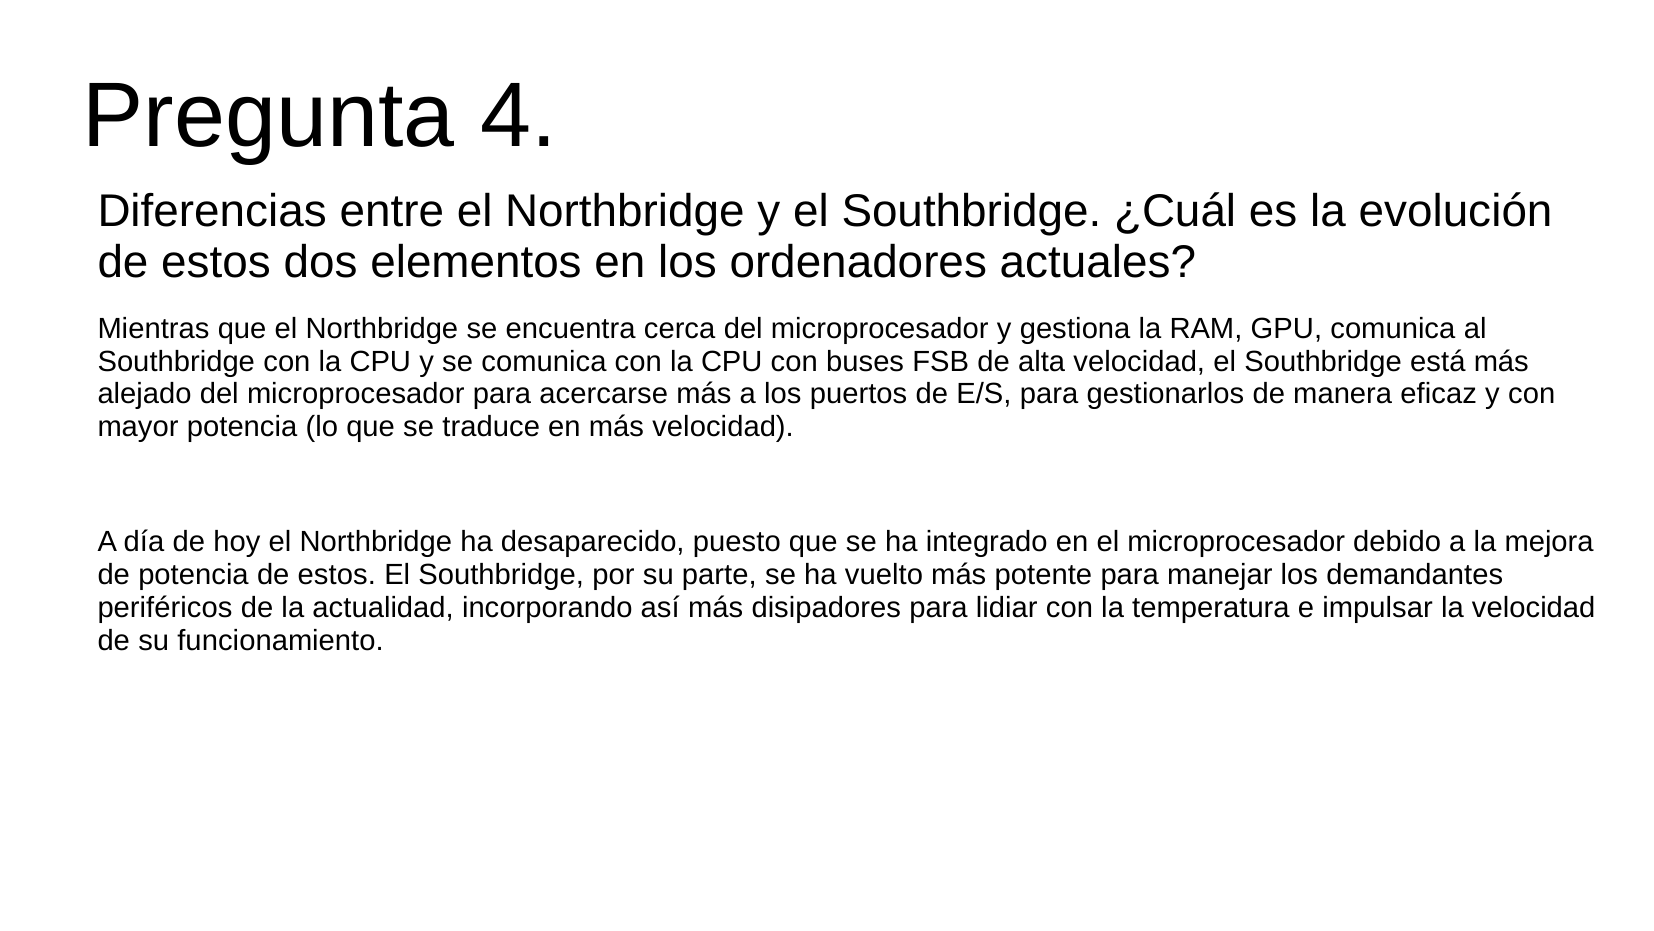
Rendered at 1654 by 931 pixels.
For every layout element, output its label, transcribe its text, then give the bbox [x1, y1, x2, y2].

title Pregunta 4. [82, 37, 1571, 177]
text_box Diferencias entre el Northbridge y el Southbridge. ¿Cuál es la evolución de estos dos elementos en los ordenadores actuales? Mientras que el Northbridge se encuentra cerca del microprocesador y gestiona la RAM, GPU, comunica al Southbridge con la CPU y se comunica con la CPU con buses FSB de alta velocidad, el Southbridge está más alejado del microprocesador para acercarse más a los puertos de E/S, para gestionarlos de manera eficaz y con mayor potencia (lo que se traduce en más velocidad). A día de hoy el Northbridge ha desaparecido, puesto que se ha integrado en el microprocesador debido a la mejora de potencia de estos. El Southbridge, por su parte, se ha vuelto más potente para manejar los demandantes periféricos de la actualidad, incorporando así más disipadores para lidiar con la temperatura e impulsar la velocidad de su funcionamiento. [82, 177, 1625, 739]
